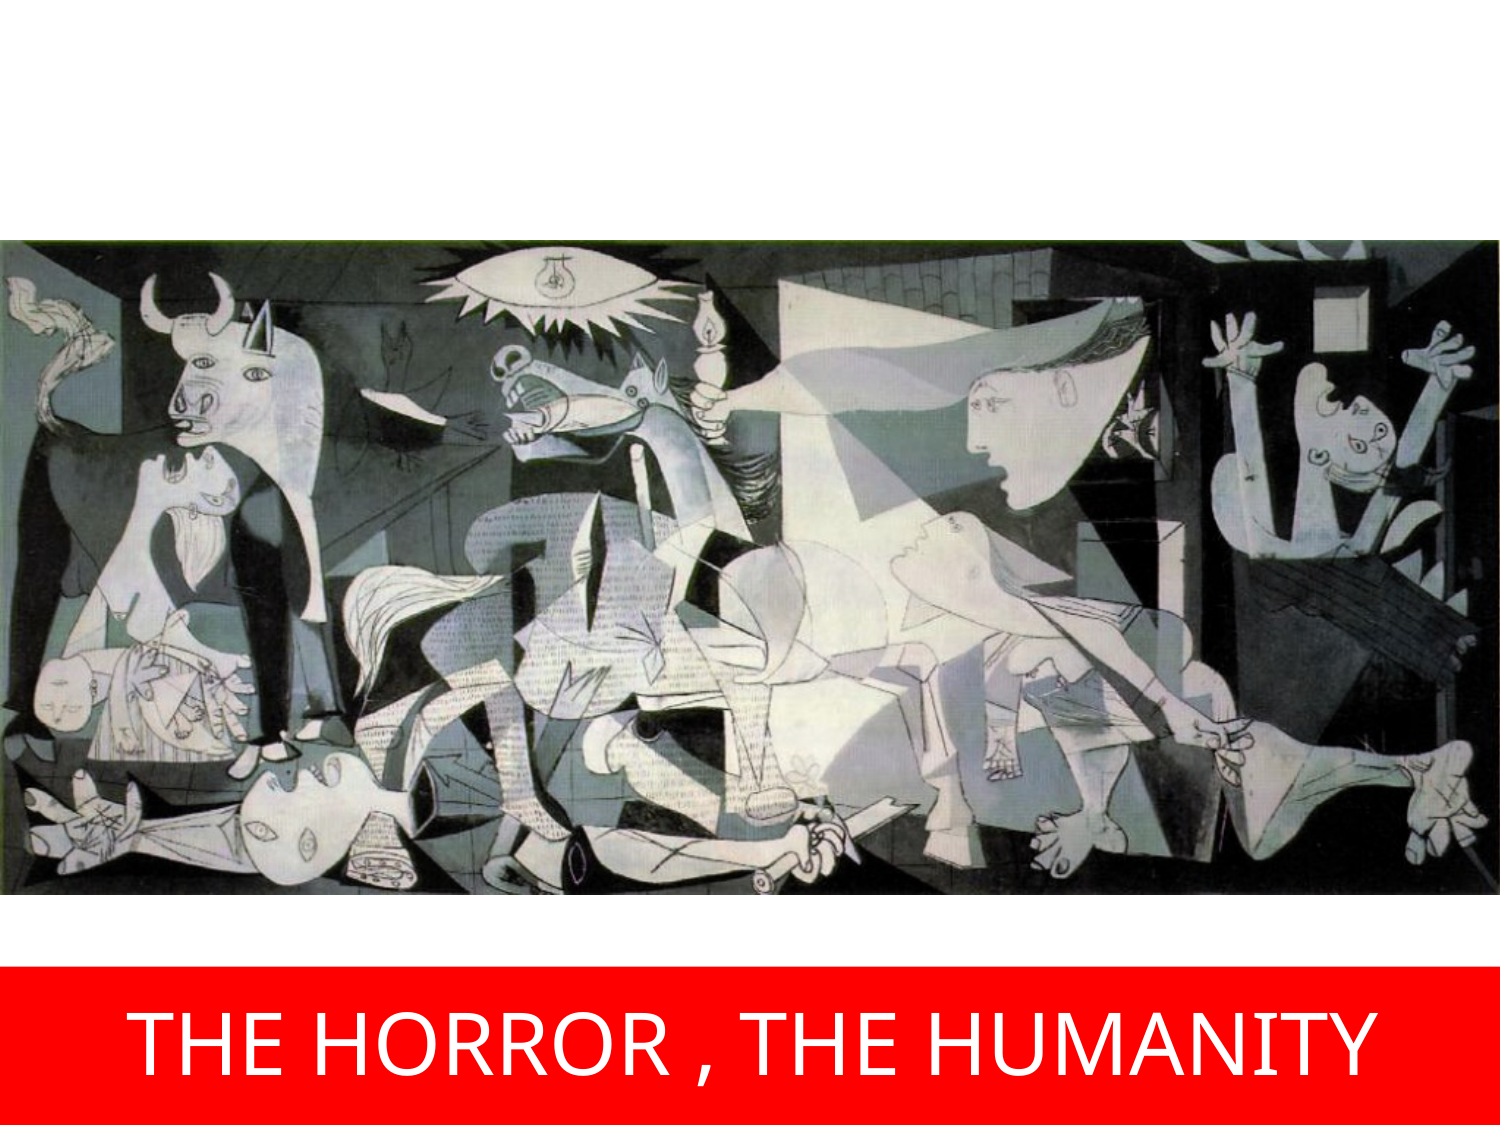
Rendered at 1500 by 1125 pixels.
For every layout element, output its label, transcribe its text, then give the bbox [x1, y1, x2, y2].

list THE HORROR , THE HUMANITY [28, 974, 1478, 1111]
picture [0, 240, 1500, 895]
